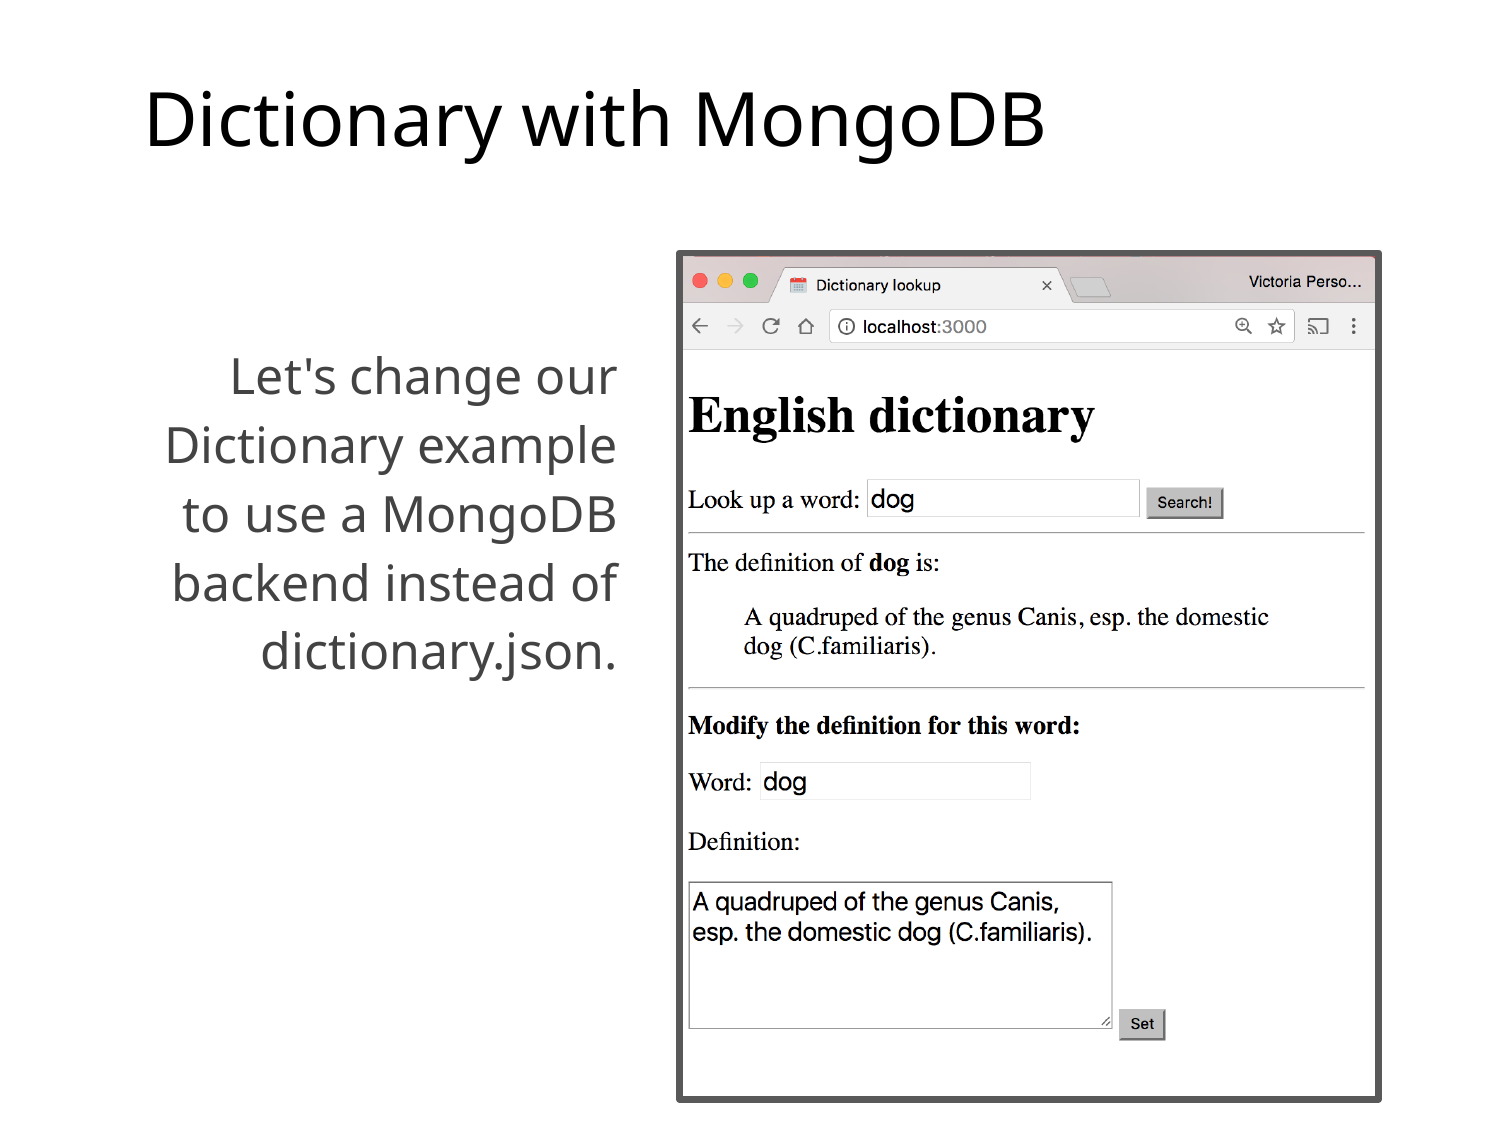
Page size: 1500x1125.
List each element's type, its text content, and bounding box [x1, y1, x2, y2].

list Let's change our Dictionary example to use a MongoDB backend instead of dictionary.json. [128, 320, 633, 805]
title Dictionary with MongoDB [128, 56, 1372, 183]
picture [682, 255, 1376, 1097]
